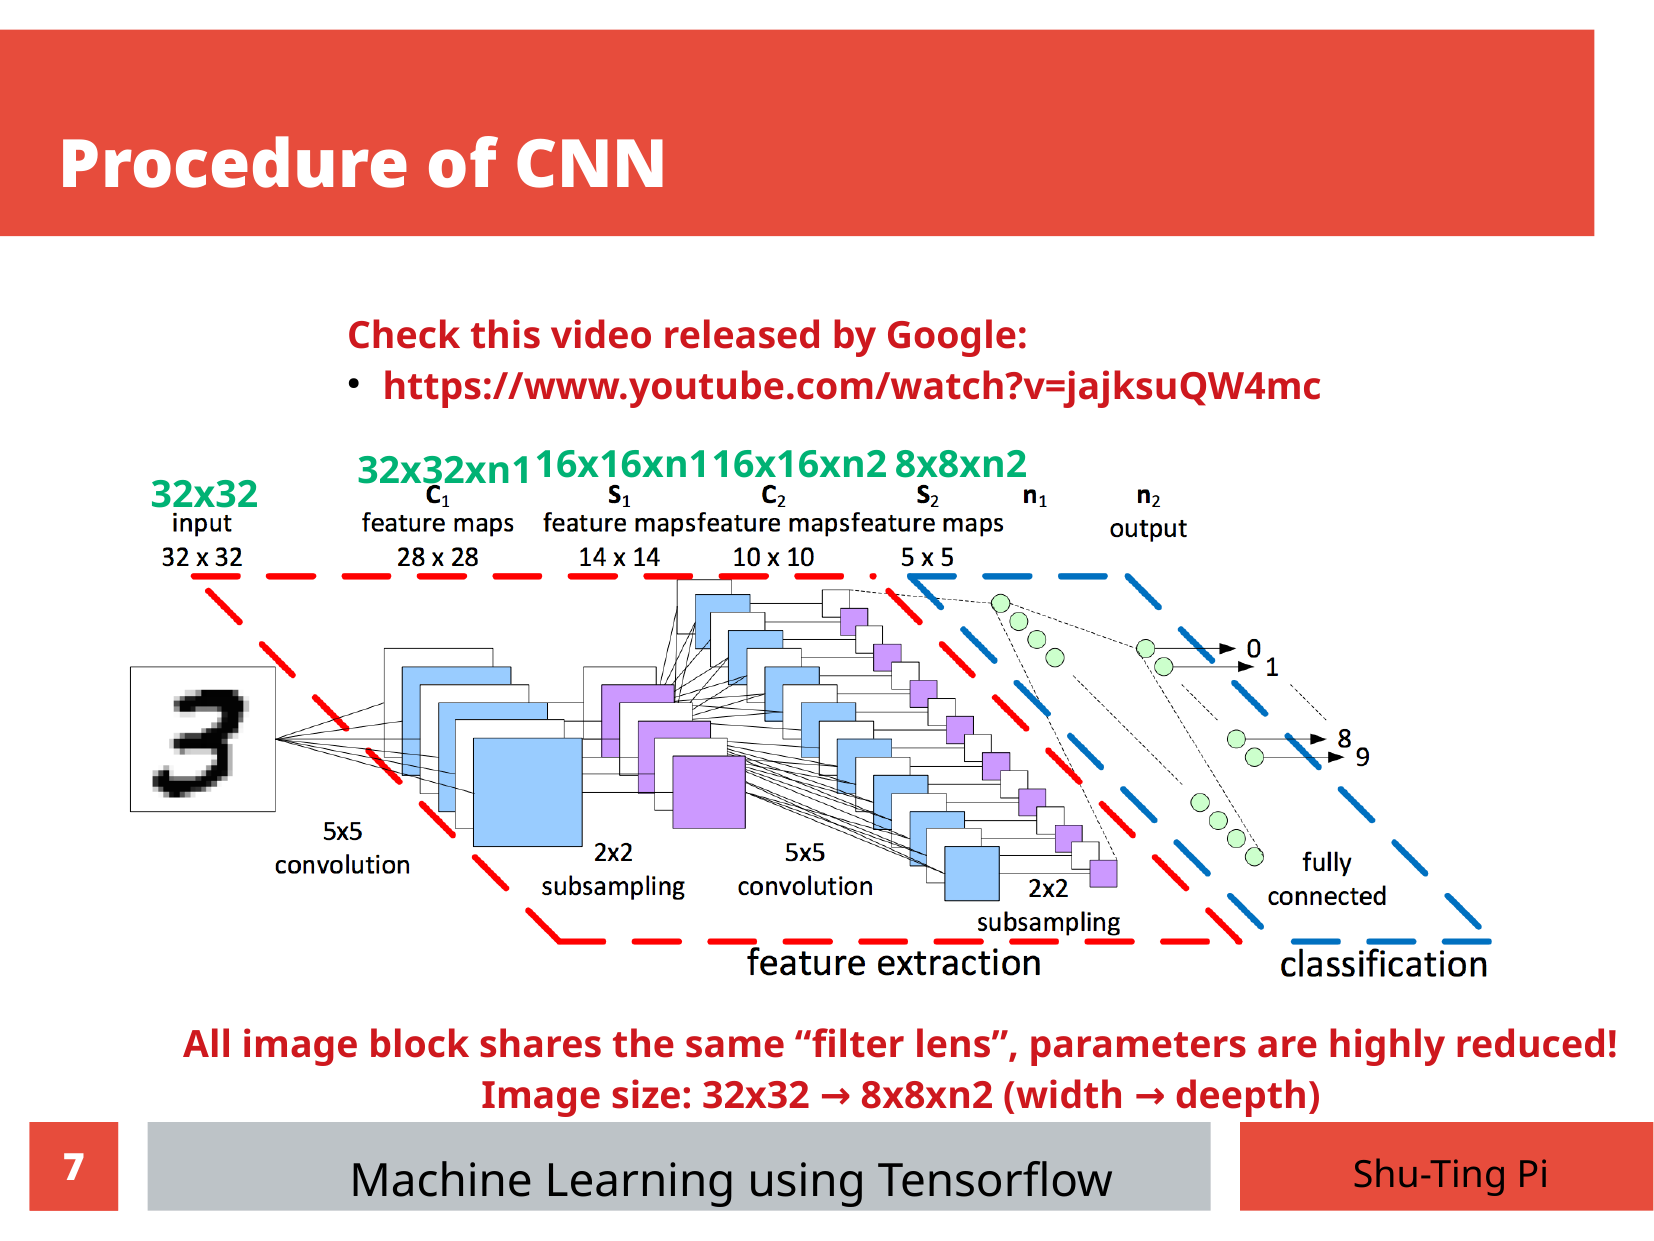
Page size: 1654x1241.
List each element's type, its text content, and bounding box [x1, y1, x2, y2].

text_box All image block shares the same “filter lens”, parameters are highly reduced! Image size: 32x32 → 8x8xn2 (width → deepth) [168, 1009, 1457, 1120]
title Procedure of CNN [59, 59, 1595, 207]
text_box 32x32xn1 [342, 436, 531, 499]
text_box Check this video released by Google: https://www.youtube.com/watch?v=jajksuQW4mc [296, 301, 1228, 411]
text_box 32x32 [135, 460, 264, 523]
text_box Shu-Ting Pi [1338, 1140, 1573, 1203]
text_box Machine Learning using Tensorflow [334, 1139, 1220, 1241]
picture [99, 477, 1514, 994]
text_box 8x8xn2 [886, 430, 1029, 493]
text_box 16x16xn1 [519, 430, 696, 493]
text_box 16x16xn2 [696, 430, 886, 493]
